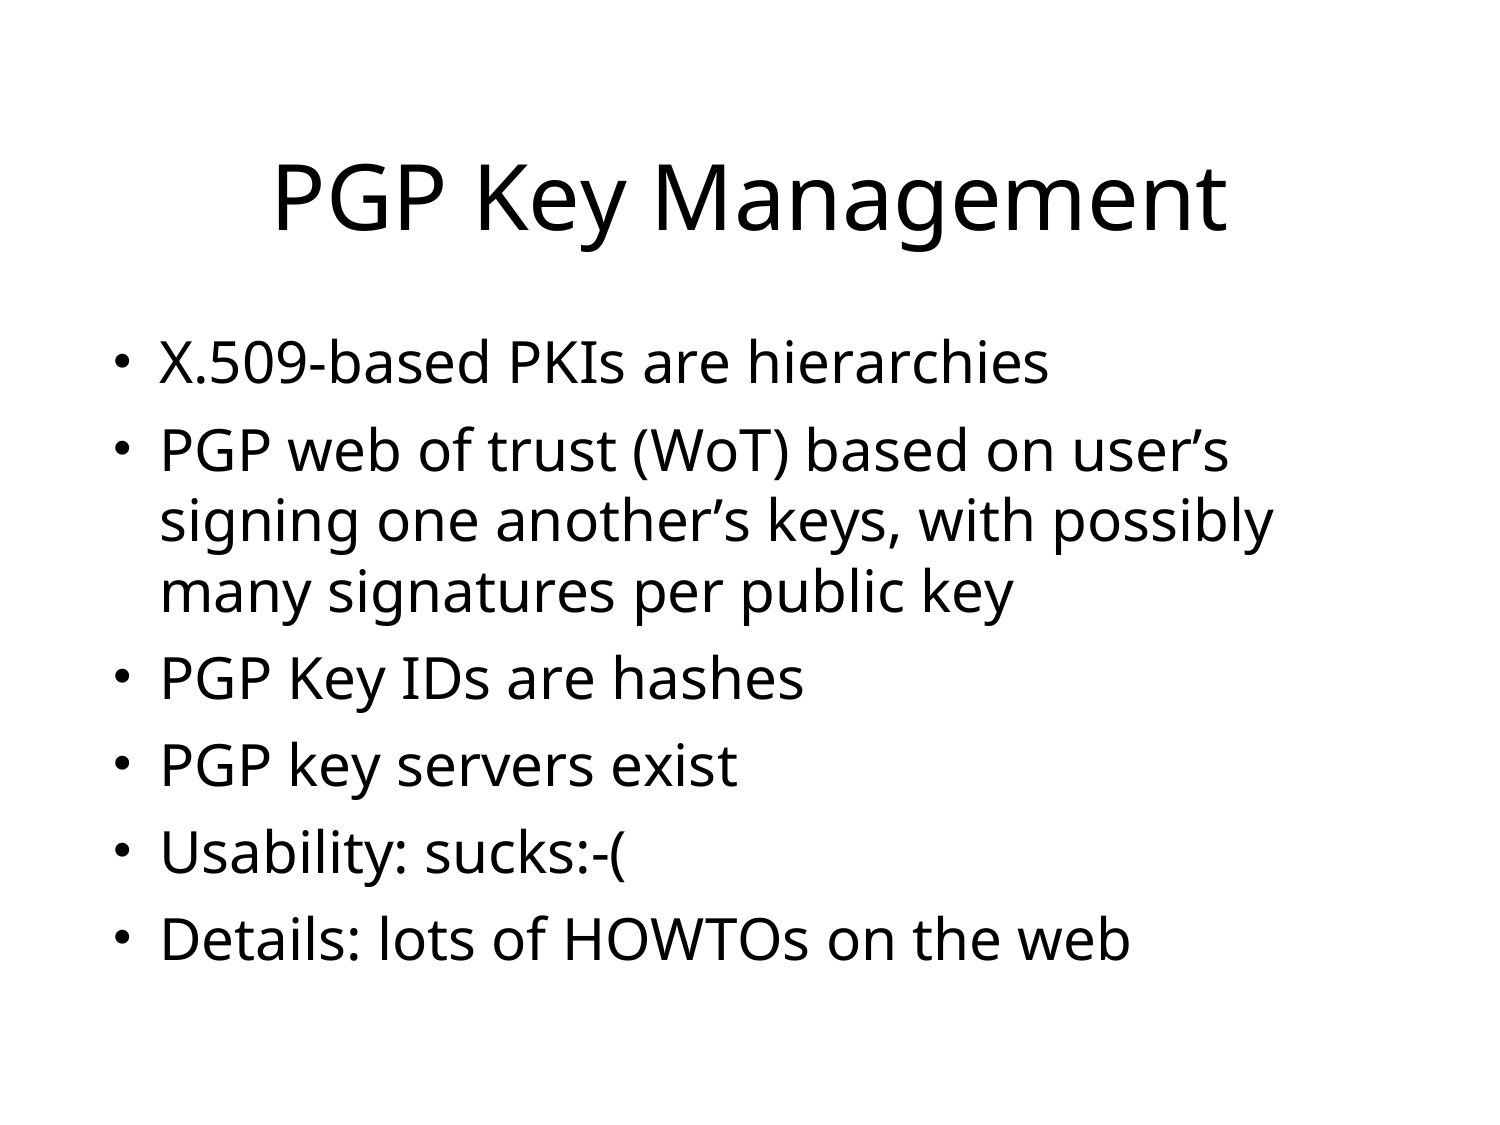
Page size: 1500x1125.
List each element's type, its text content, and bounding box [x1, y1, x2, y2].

text_box X.509-based PKIs are hierarchies PGP web of trust (WoT) based on user’s signing one another’s keys, with possibly many signatures per public key PGP Key IDs are hashes PGP key servers exist Usability: sucks:-( Details: lots of HOWTOs on the web [112, 324, 1388, 1001]
text_box PGP Key Management [112, 99, 1388, 288]
